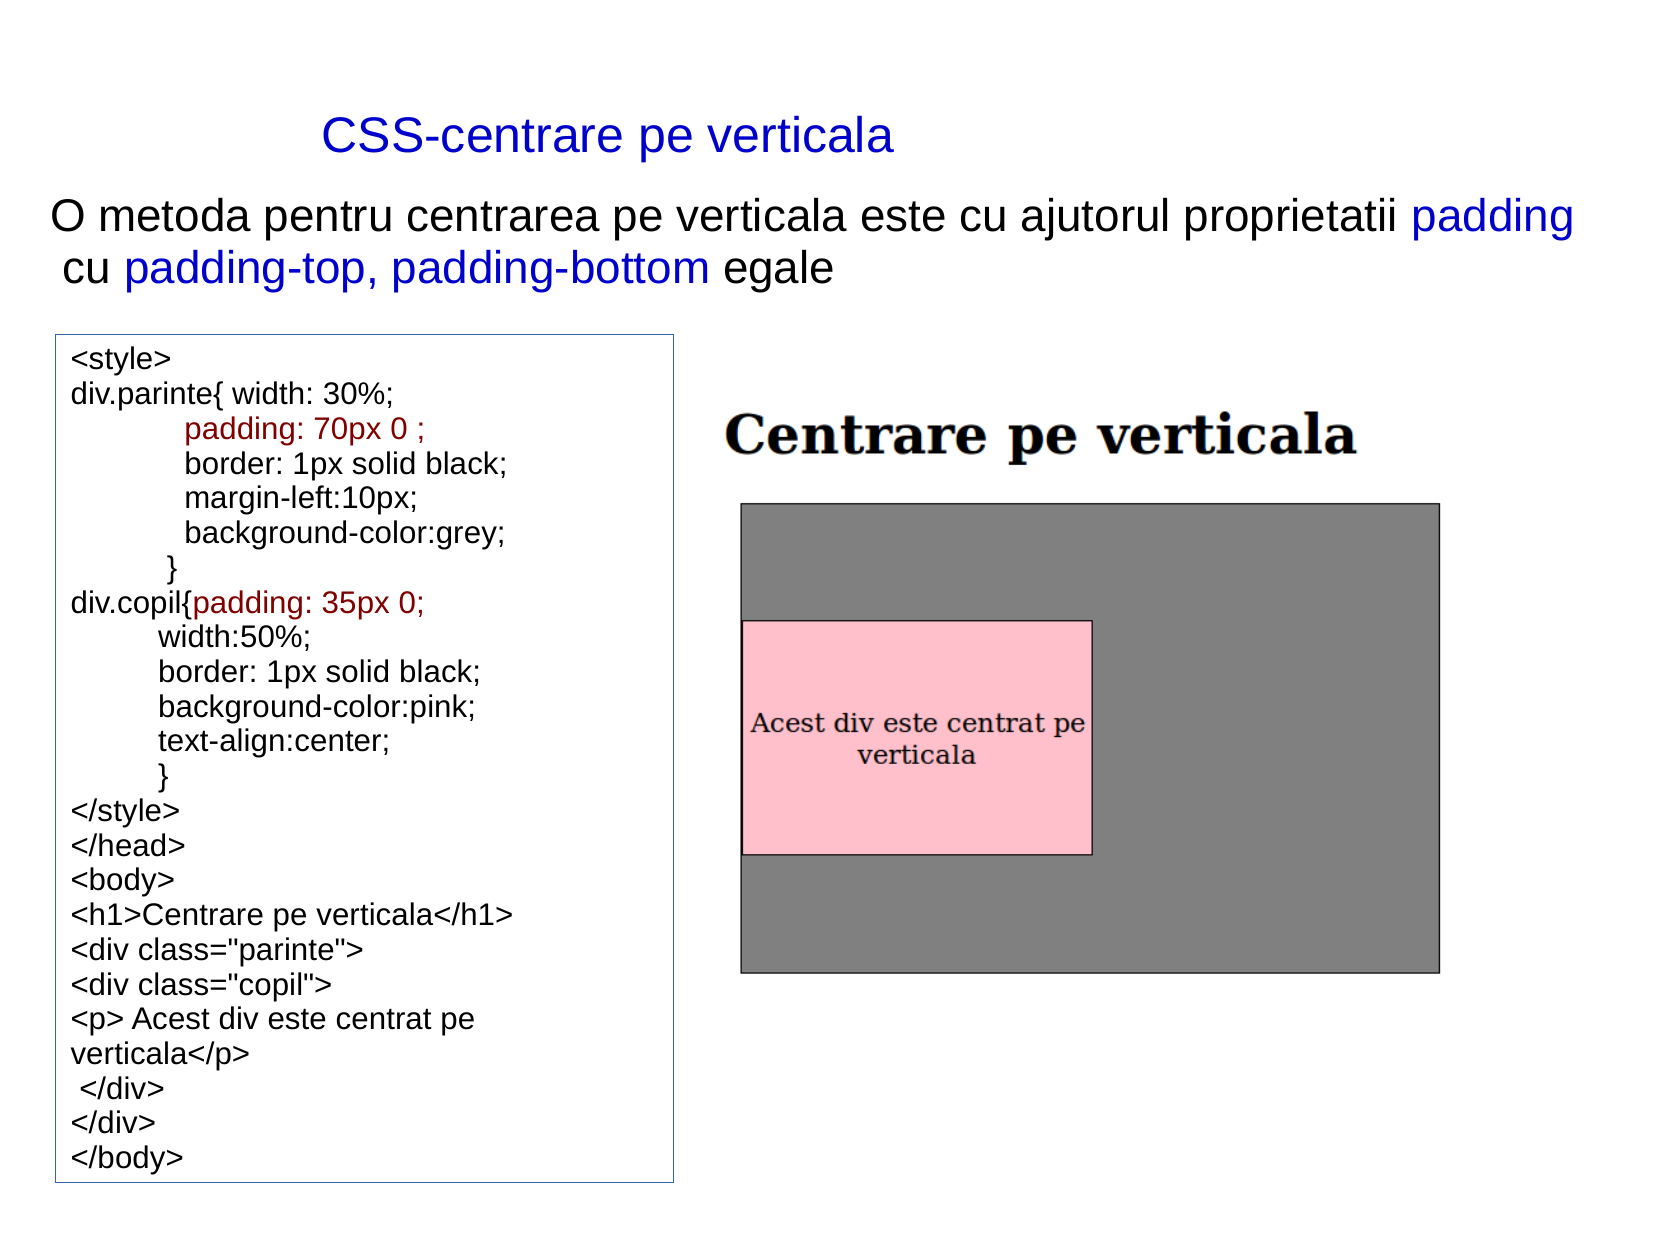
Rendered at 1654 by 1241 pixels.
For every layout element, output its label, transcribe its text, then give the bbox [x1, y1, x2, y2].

text_box <style> div.parinte{ width: 30%; padding: 70px 0 ; border: 1px solid black; margin-left:10px; background-color:grey; } div.copil{padding: 35px 0; width:50%; border: 1px solid black; background-color:pink; text-align:center; } </style> </head> <body> <h1>Centrare pe verticala</h1> <div class="parinte"> <div class="copil"> <p> Acest div este centrat pe verticala</p> </div> </div> </body> [55, 334, 674, 1183]
picture [719, 390, 1472, 1040]
text_box CSS-centrare pe verticala [307, 100, 1075, 171]
text_box O metoda pentru centrarea pe verticala este cu ajutorul proprietatii padding cu padding-top, padding-bottom egale [35, 183, 1590, 301]
